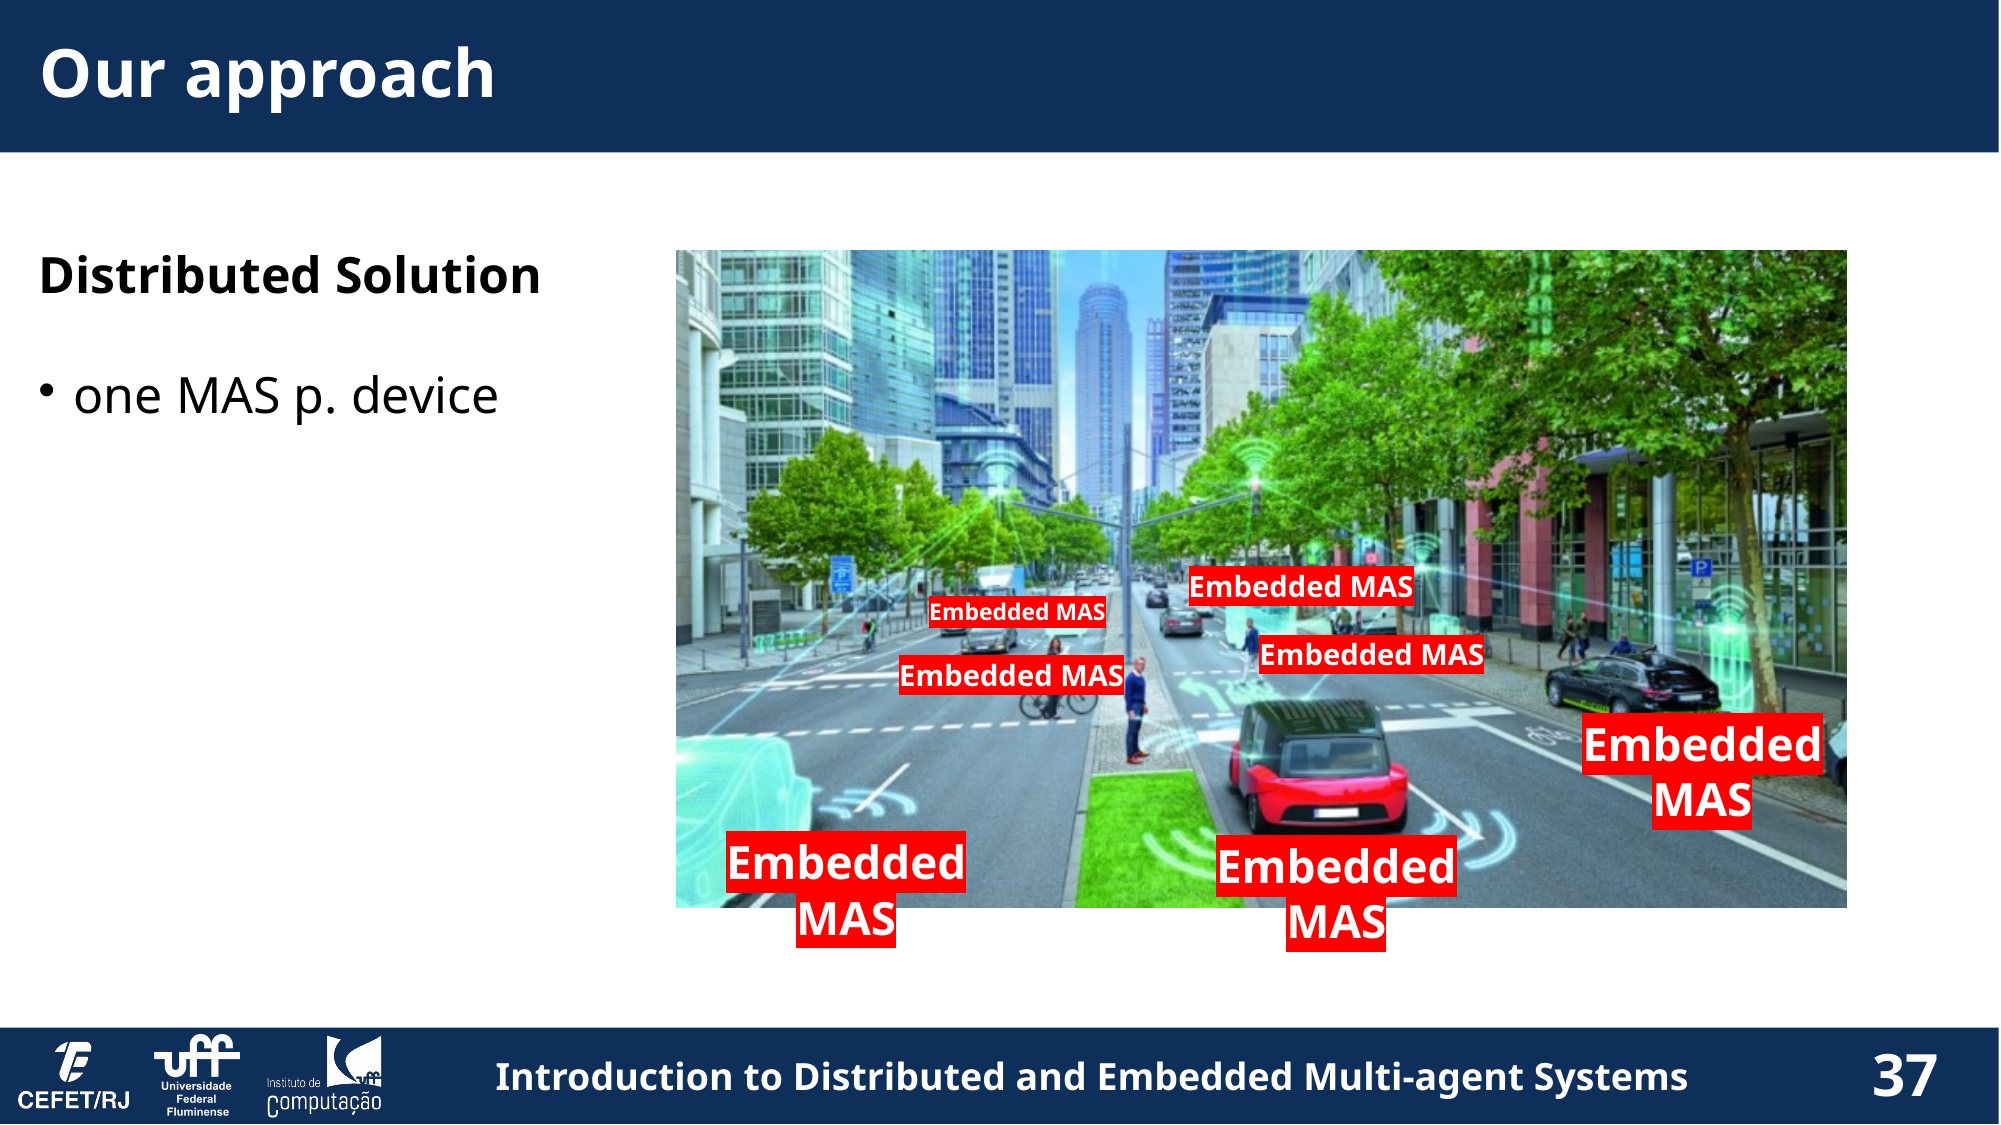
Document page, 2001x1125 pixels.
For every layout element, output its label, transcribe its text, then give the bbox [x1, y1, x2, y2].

text_box Distributed Solution one MAS p. device [23, 236, 675, 491]
text_box Embedded MAS [1175, 830, 1498, 956]
text_box Embedded MAS [685, 826, 1008, 952]
text_box Embedded MAS [850, 649, 1173, 700]
picture [265, 1033, 383, 1118]
picture [153, 1033, 241, 1121]
text_box Our approach [25, 23, 1998, 116]
text_box Embedded MAS [1139, 560, 1463, 611]
picture [676, 250, 1847, 908]
text_box Embedded MAS [856, 590, 1179, 633]
text_box Embedded MAS [1210, 629, 1534, 680]
picture [18, 1021, 129, 1125]
text_box Embedded MAS [1541, 708, 1864, 834]
